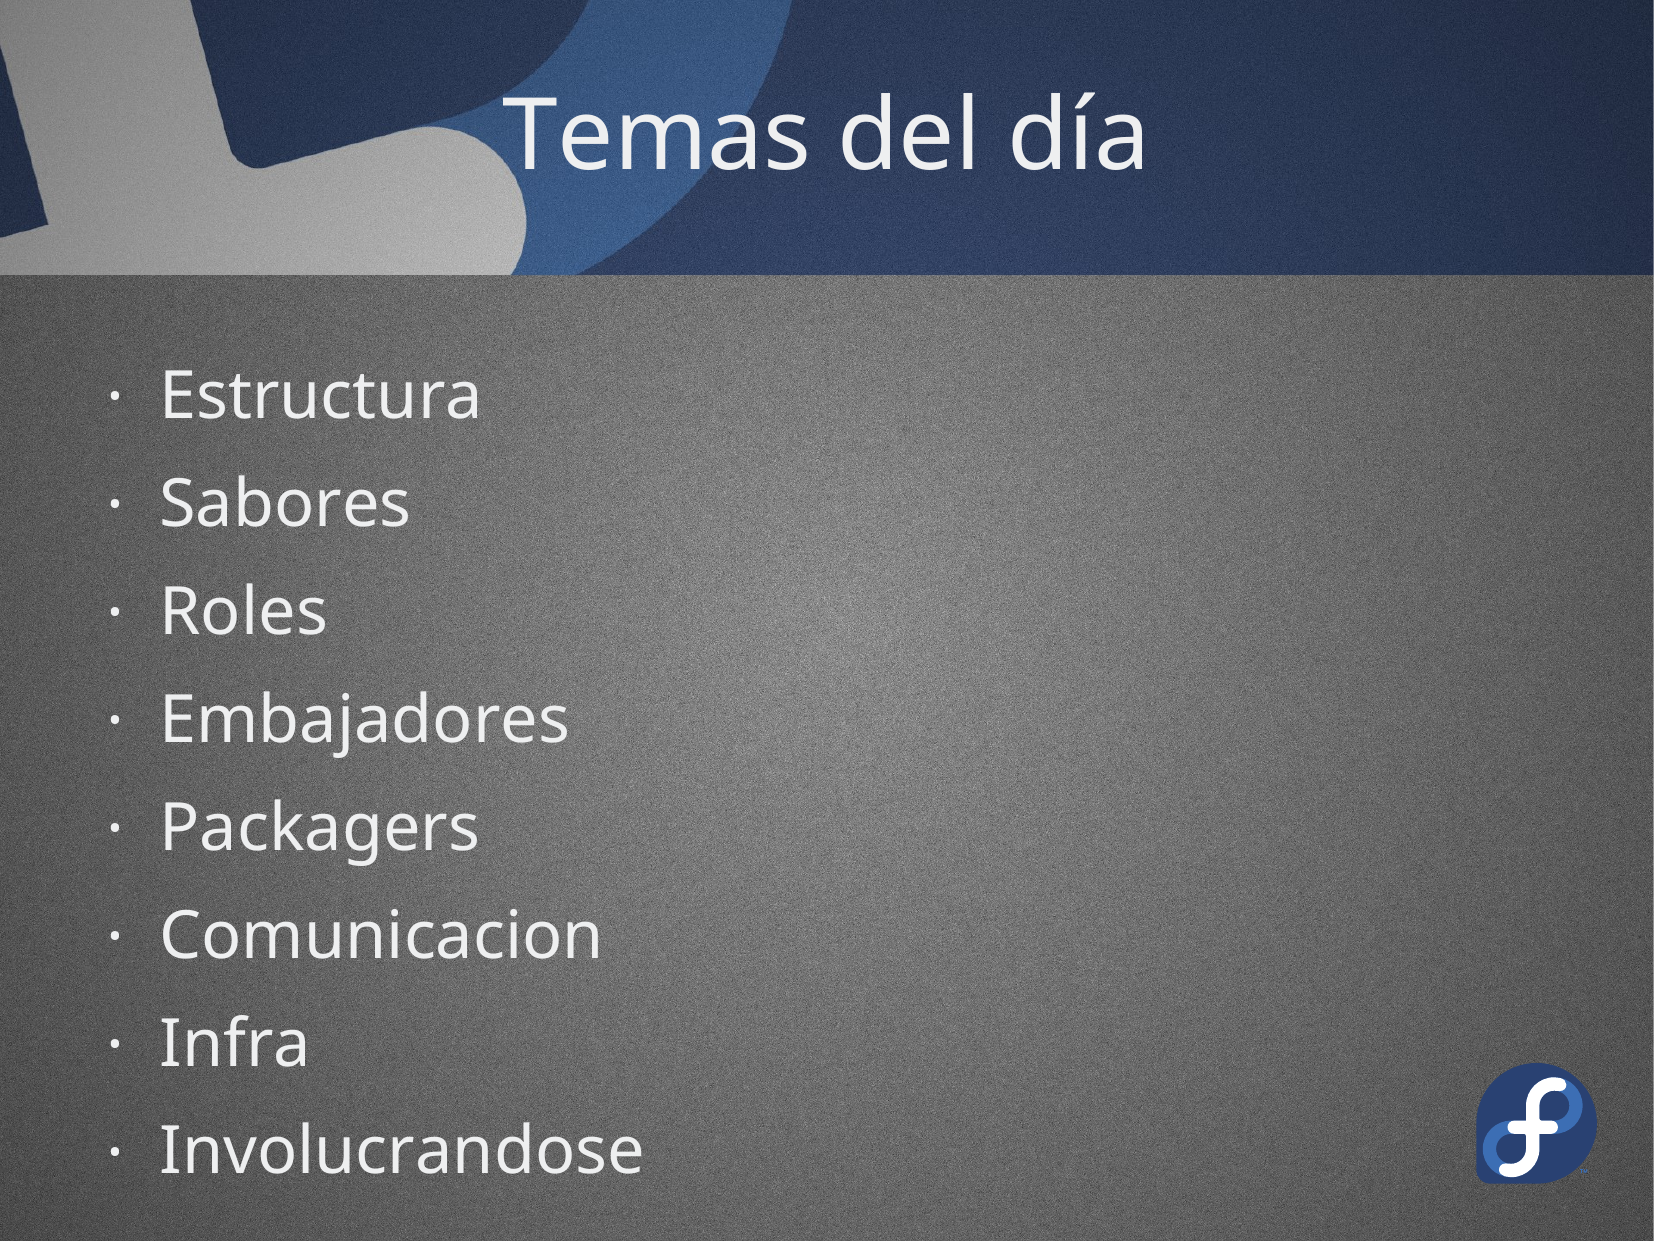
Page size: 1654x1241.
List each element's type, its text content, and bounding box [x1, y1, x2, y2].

text_box Temas del día [88, 29, 1565, 237]
text_box Estructura Sabores Roles Embajadores Packagers Comunicacion Infra Involucrandose [88, 354, 1565, 1064]
picture [0, 0, 1654, 1241]
